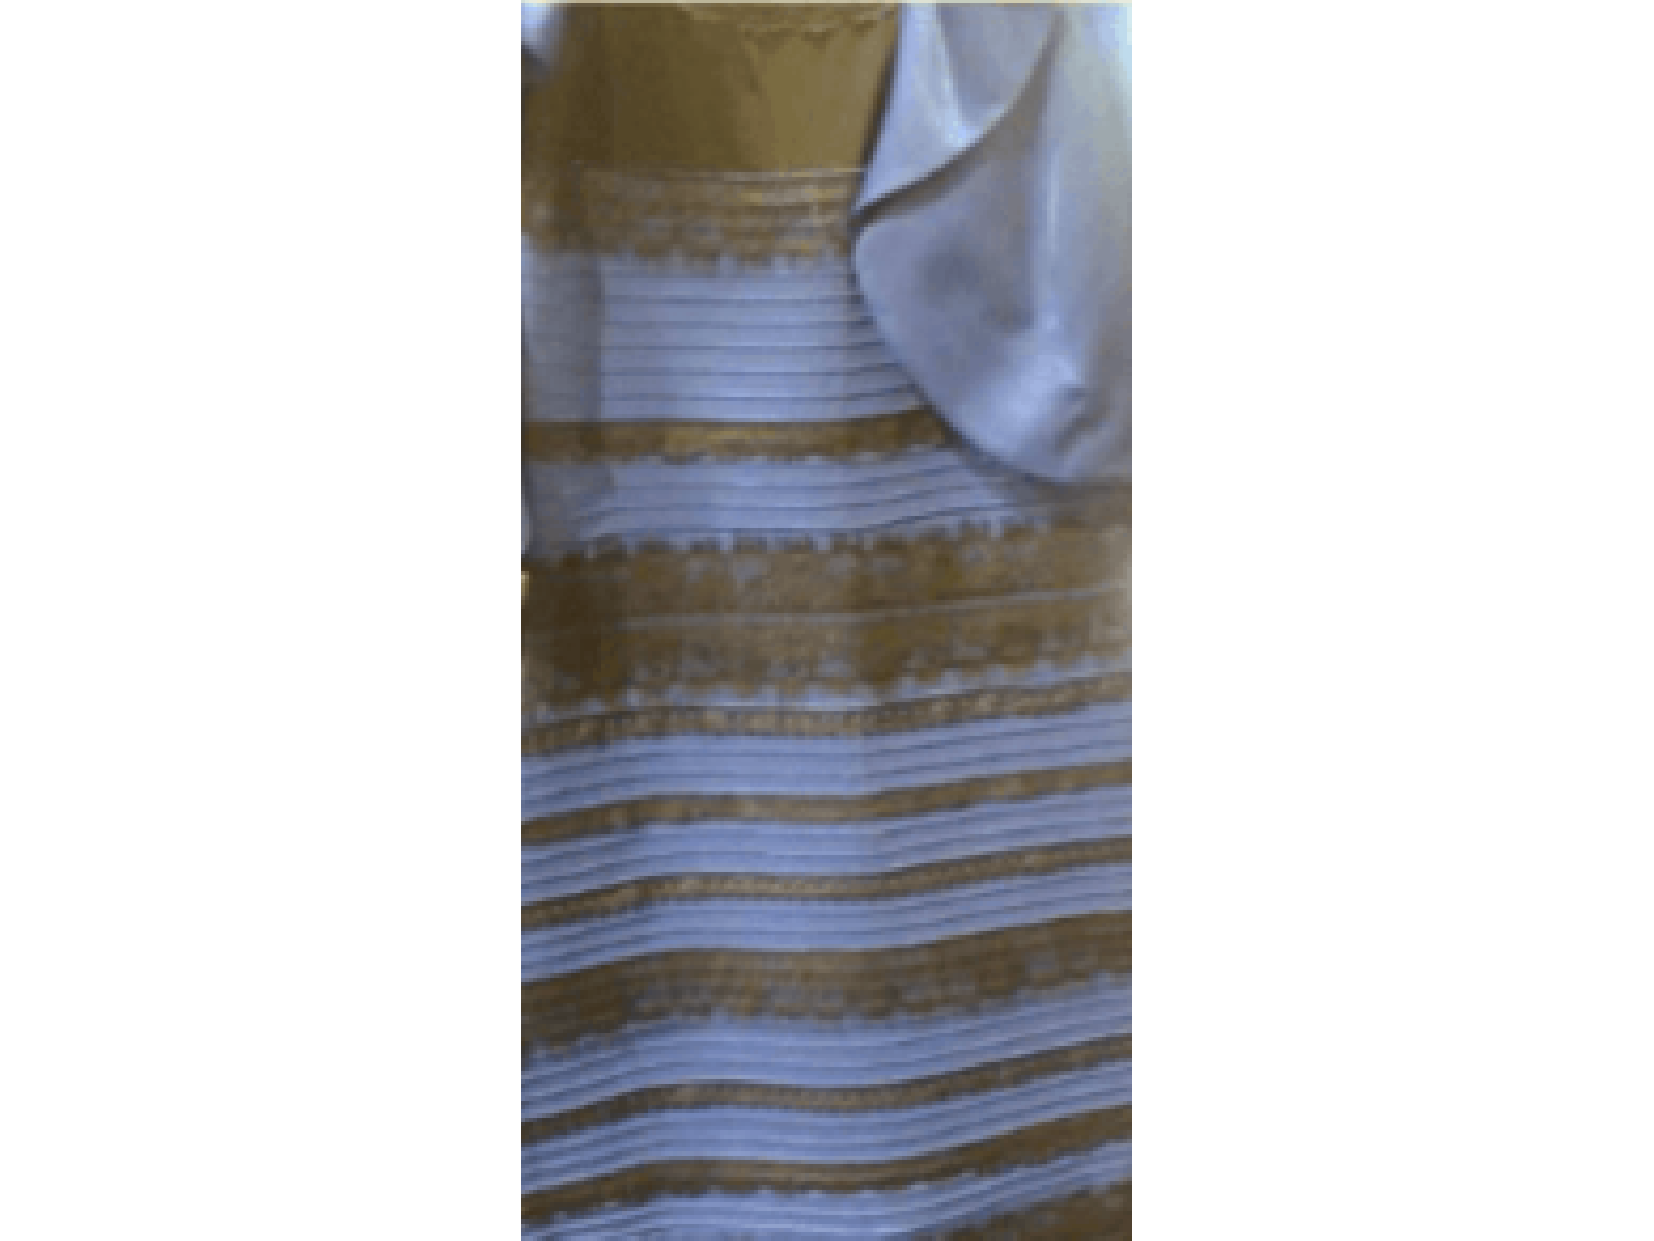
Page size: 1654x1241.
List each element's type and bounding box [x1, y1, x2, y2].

picture [521, 0, 1132, 1241]
